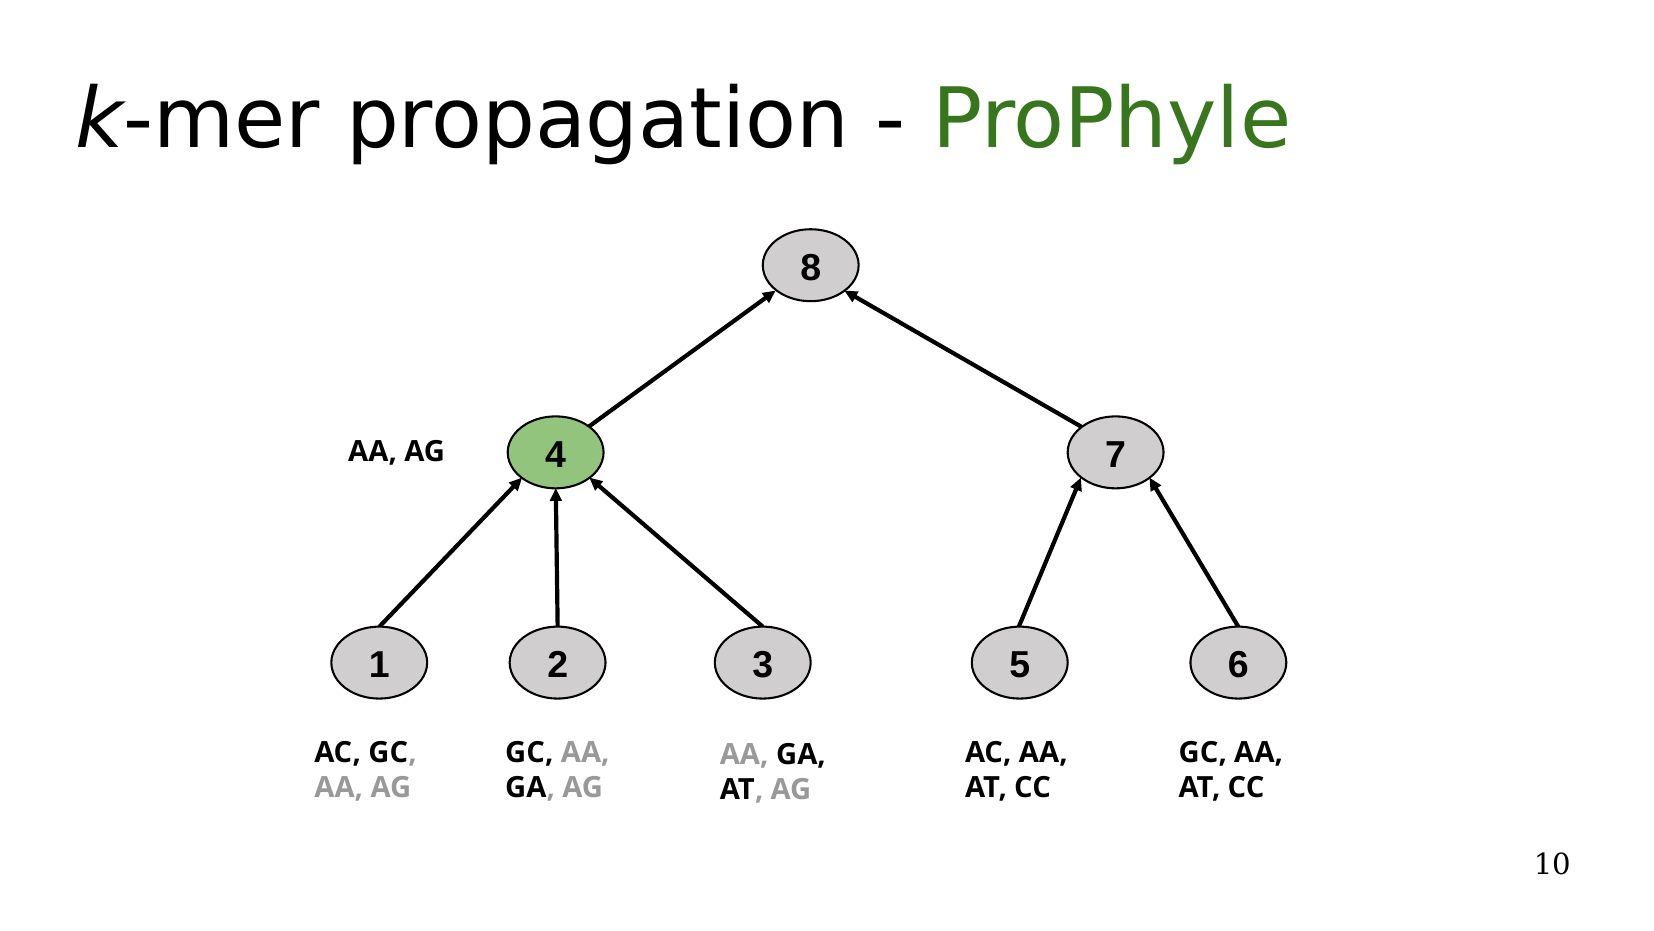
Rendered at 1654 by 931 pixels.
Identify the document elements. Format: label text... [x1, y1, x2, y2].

text_box 2 [509, 626, 606, 699]
text_box 8 [762, 229, 859, 302]
text_box AA, GA, AT, AG [704, 728, 892, 779]
text_box 4 [507, 416, 604, 489]
text_box AC, AA, AT, CC [949, 725, 1128, 776]
text_box GC, AA, AT, CC [1163, 725, 1342, 776]
text_box 5 [971, 626, 1068, 699]
text_box AC, GC, AA, AG [299, 725, 479, 776]
text_box AA, AG [309, 425, 484, 476]
text_box 6 [1190, 626, 1287, 699]
title k-mer propagation - ProPhyle [60, 30, 1621, 211]
text_box 3 [714, 626, 811, 699]
text_box 7 [1067, 416, 1164, 489]
text_box GC, AA, GA, AG [490, 725, 669, 776]
text_box 1 [331, 626, 428, 699]
